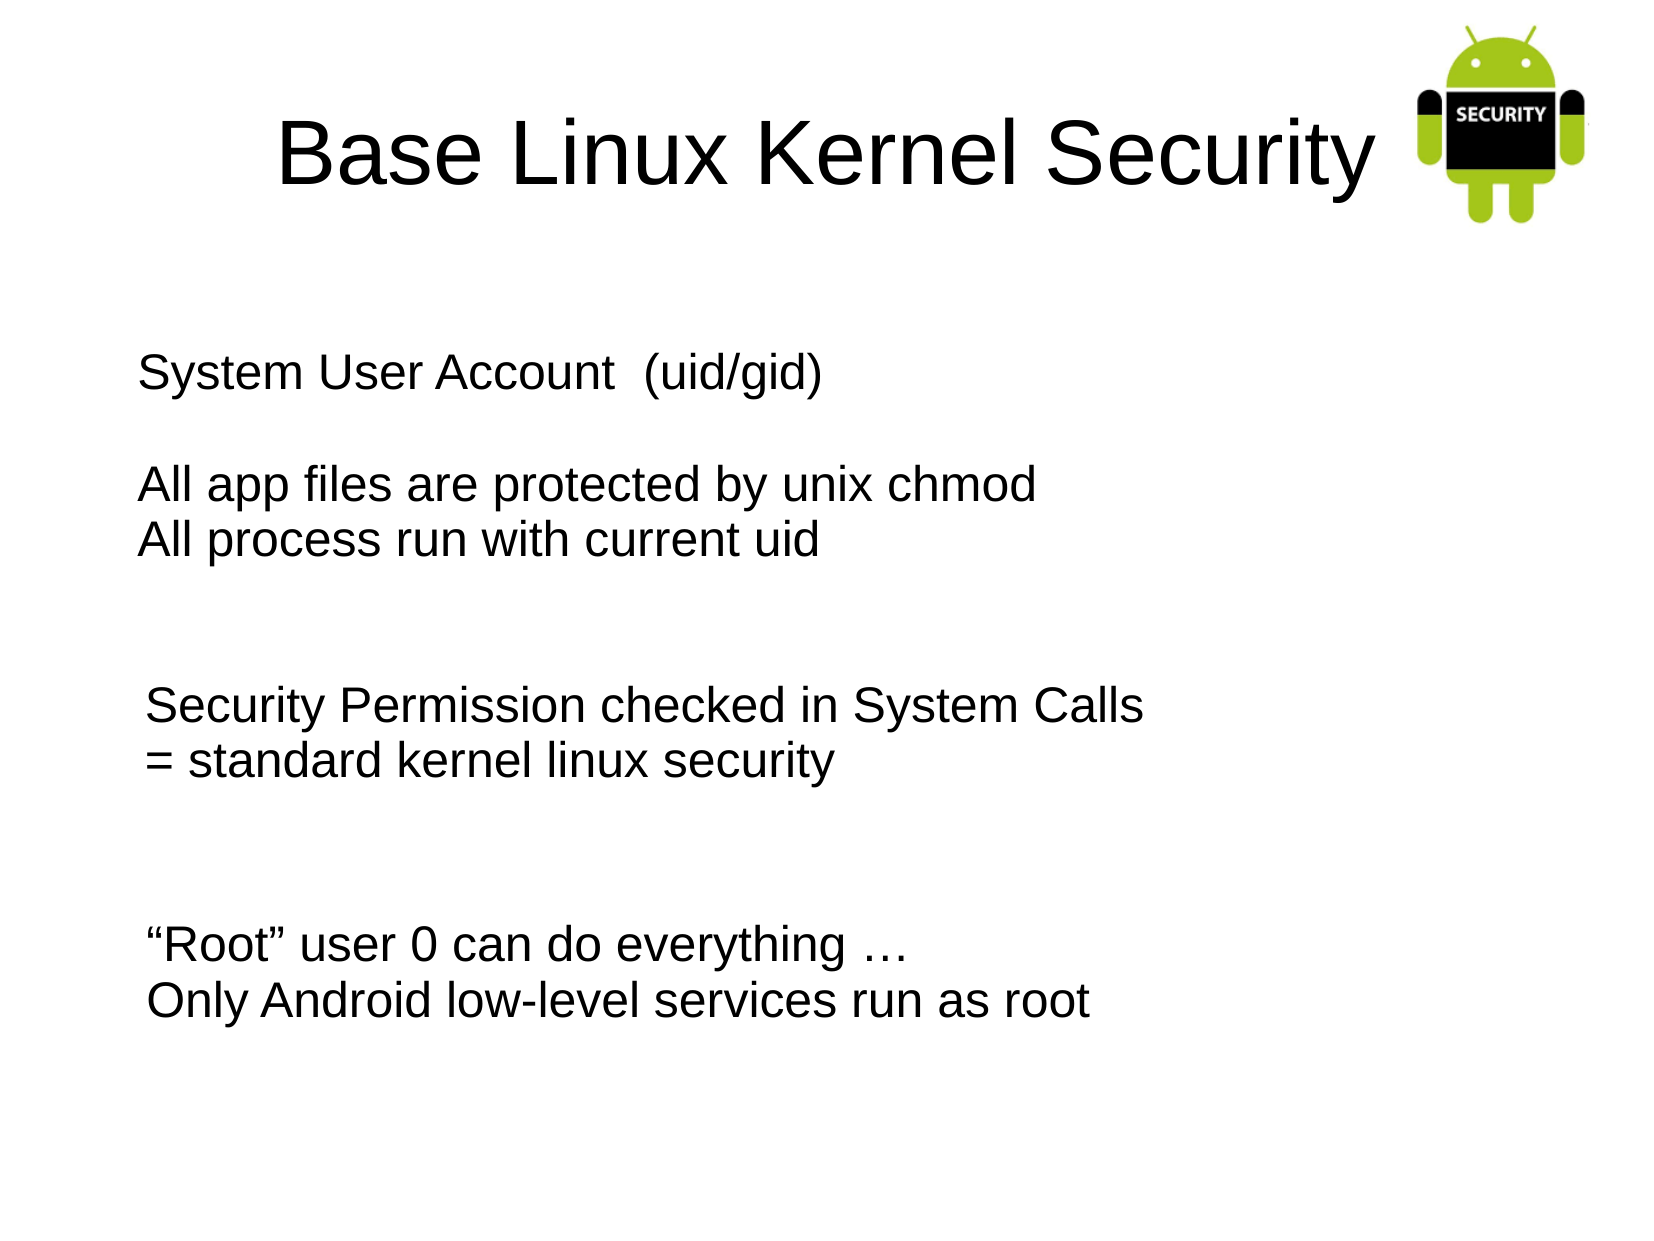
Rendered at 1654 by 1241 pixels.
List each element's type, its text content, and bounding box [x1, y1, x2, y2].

text_box System User Account (uid/gid) All app files are protected by unix chmod All process run with current uid [122, 336, 1053, 575]
title Base Linux Kernel Security [82, 49, 1571, 257]
text_box Security Permission checked in System Calls = standard kernel linux security [130, 669, 1160, 796]
picture [1349, 11, 1654, 241]
text_box “Root” user 0 can do everything … Only Android low-level services run as root [131, 909, 1465, 1092]
